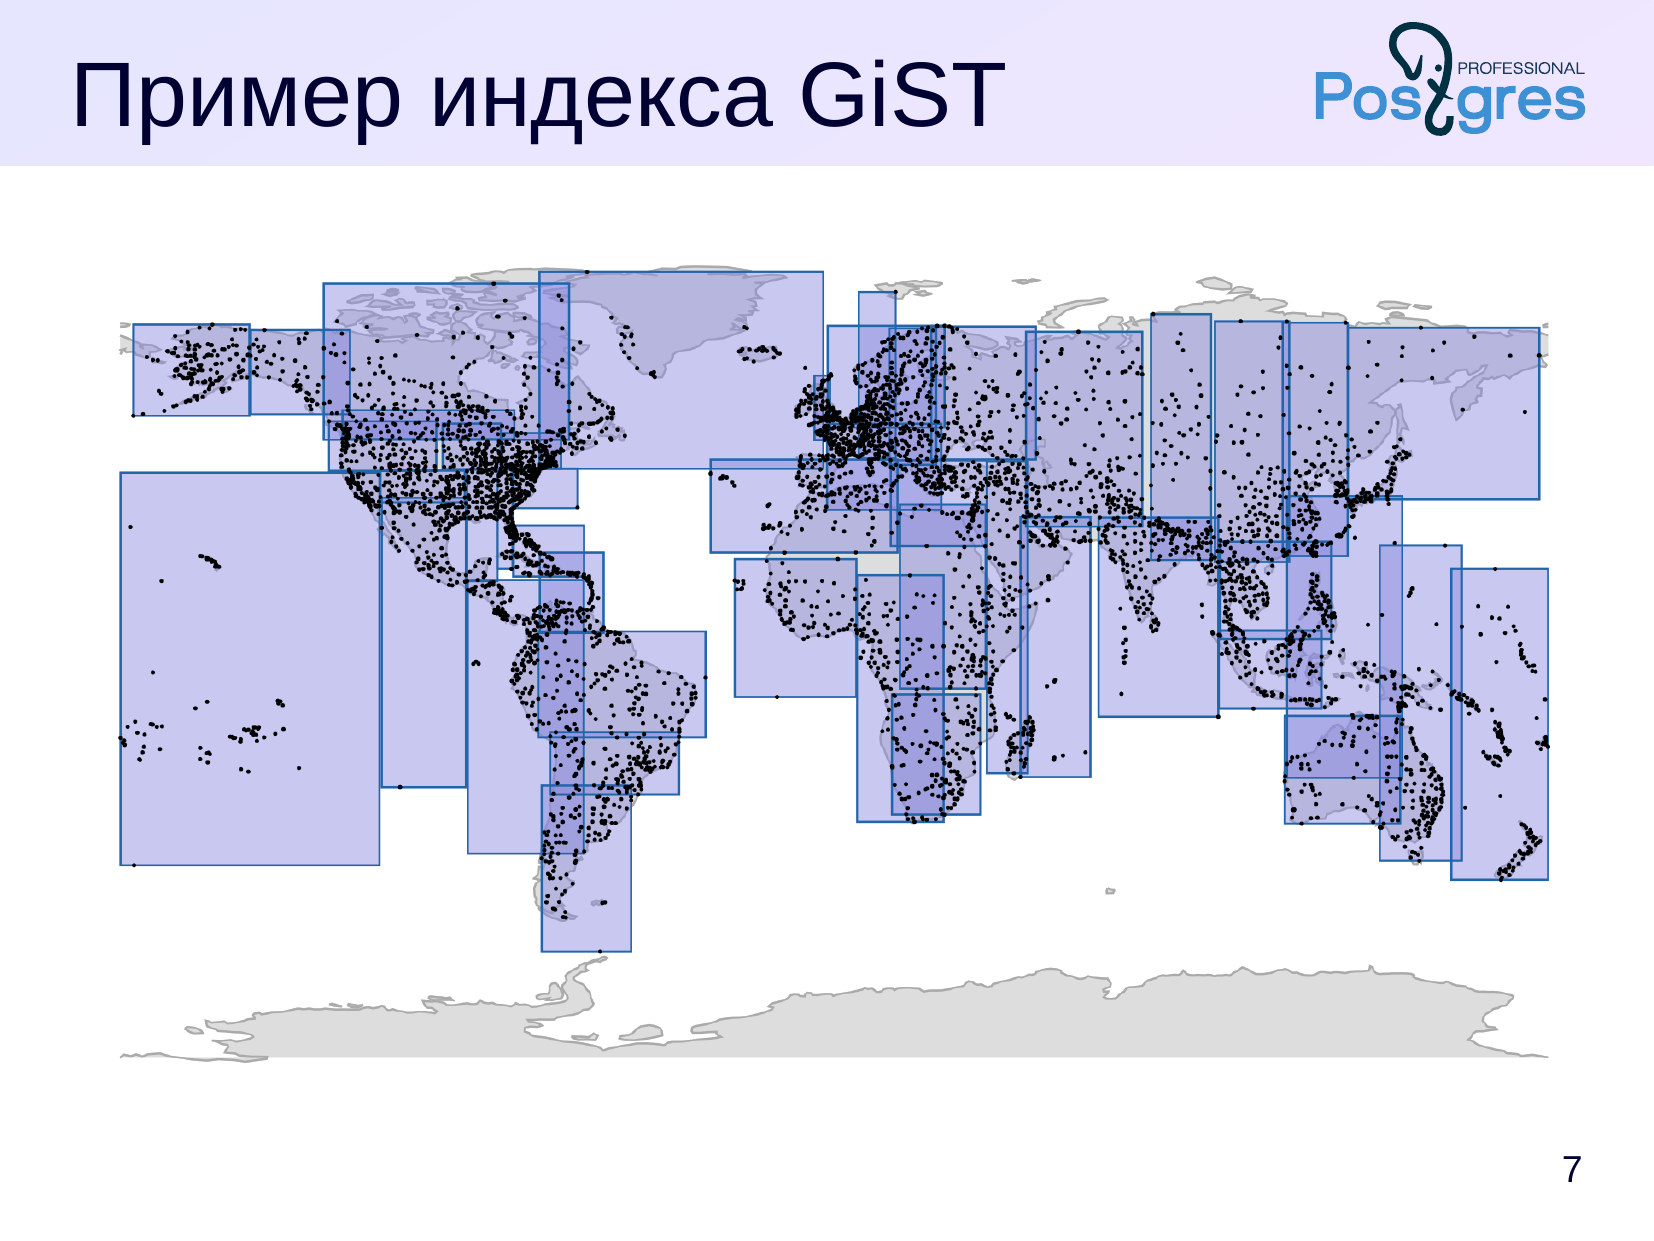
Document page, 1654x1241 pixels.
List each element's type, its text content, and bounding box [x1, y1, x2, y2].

picture [70, 200, 1607, 1123]
title Пример индекса GiST [70, 43, 1261, 151]
